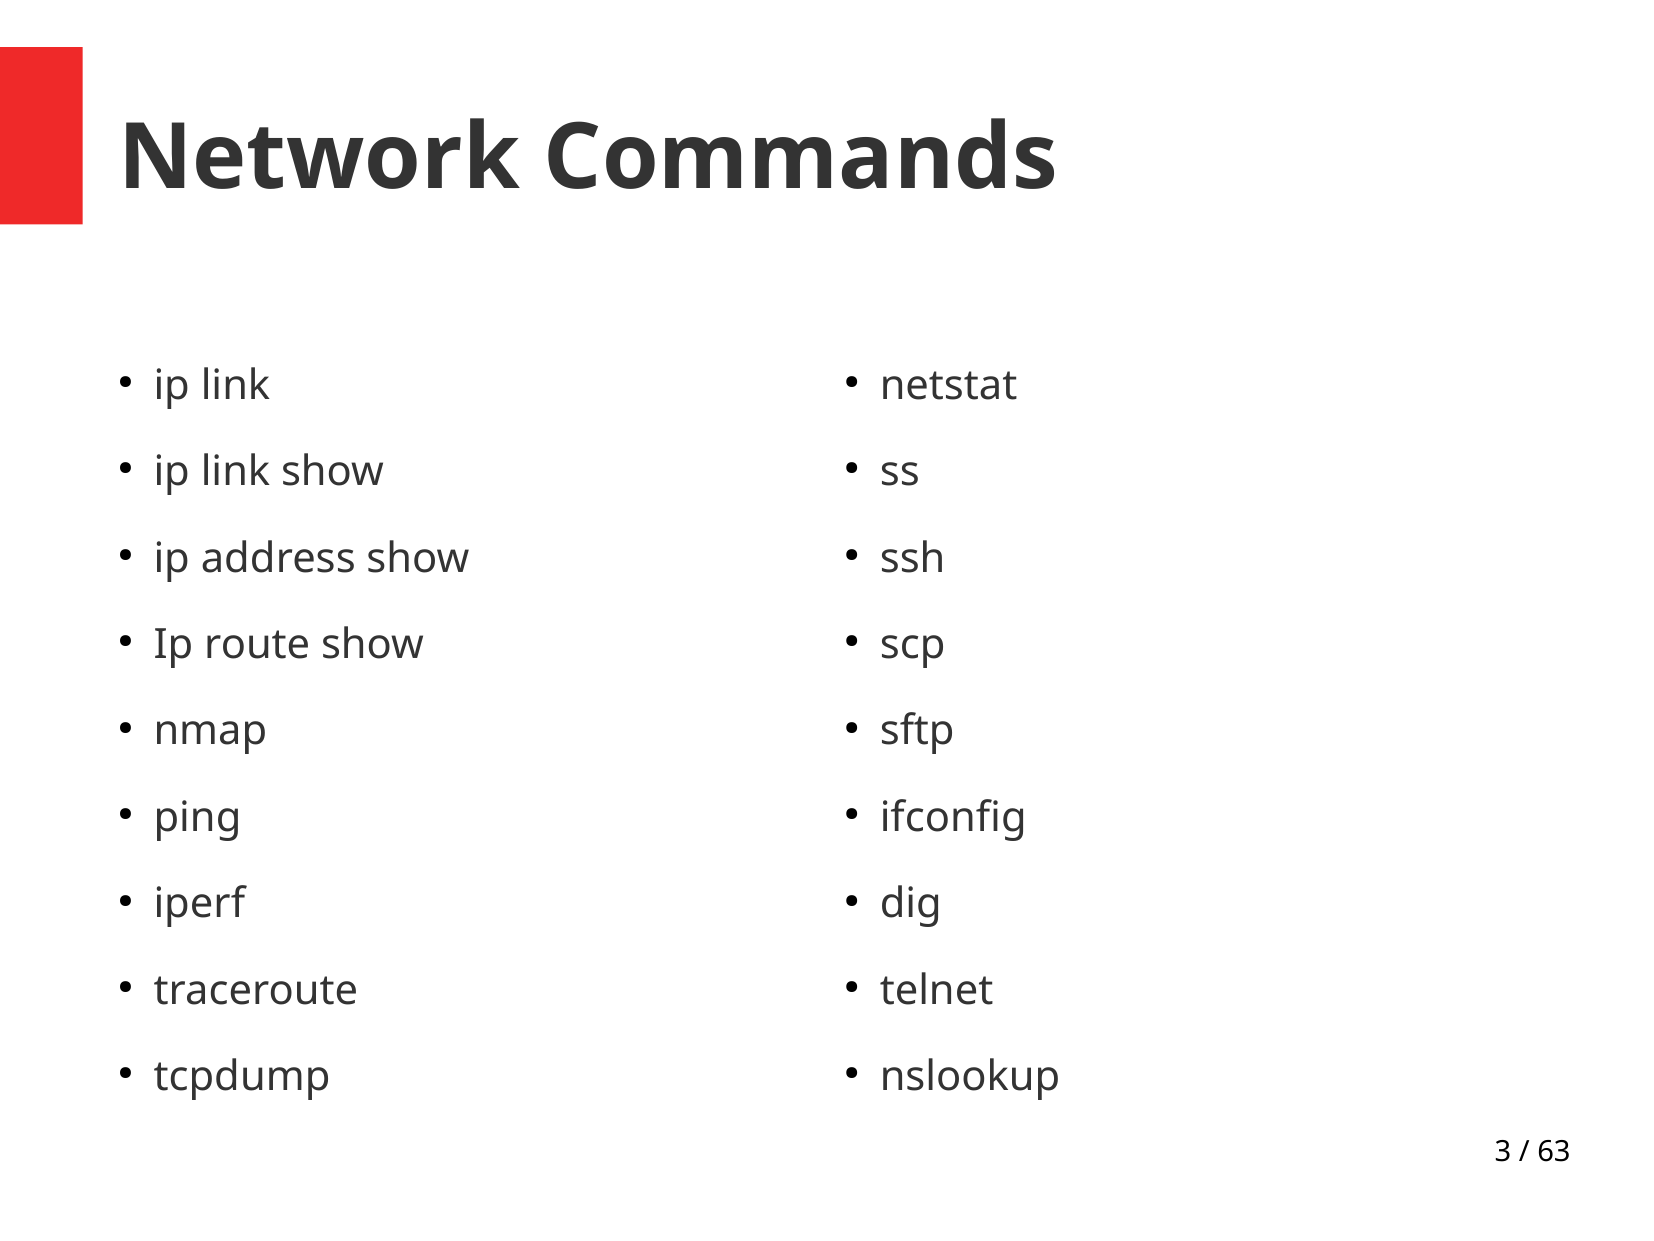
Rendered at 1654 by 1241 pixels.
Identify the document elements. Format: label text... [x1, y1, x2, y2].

list netstat ss ssh scp sftp ifconfig dig telnet nslookup [844, 354, 1536, 1074]
list ip link ip link show ip address show Ip route show nmap ping iperf traceroute tcpdump [118, 354, 810, 1074]
title Network Commands [118, 49, 1571, 257]
